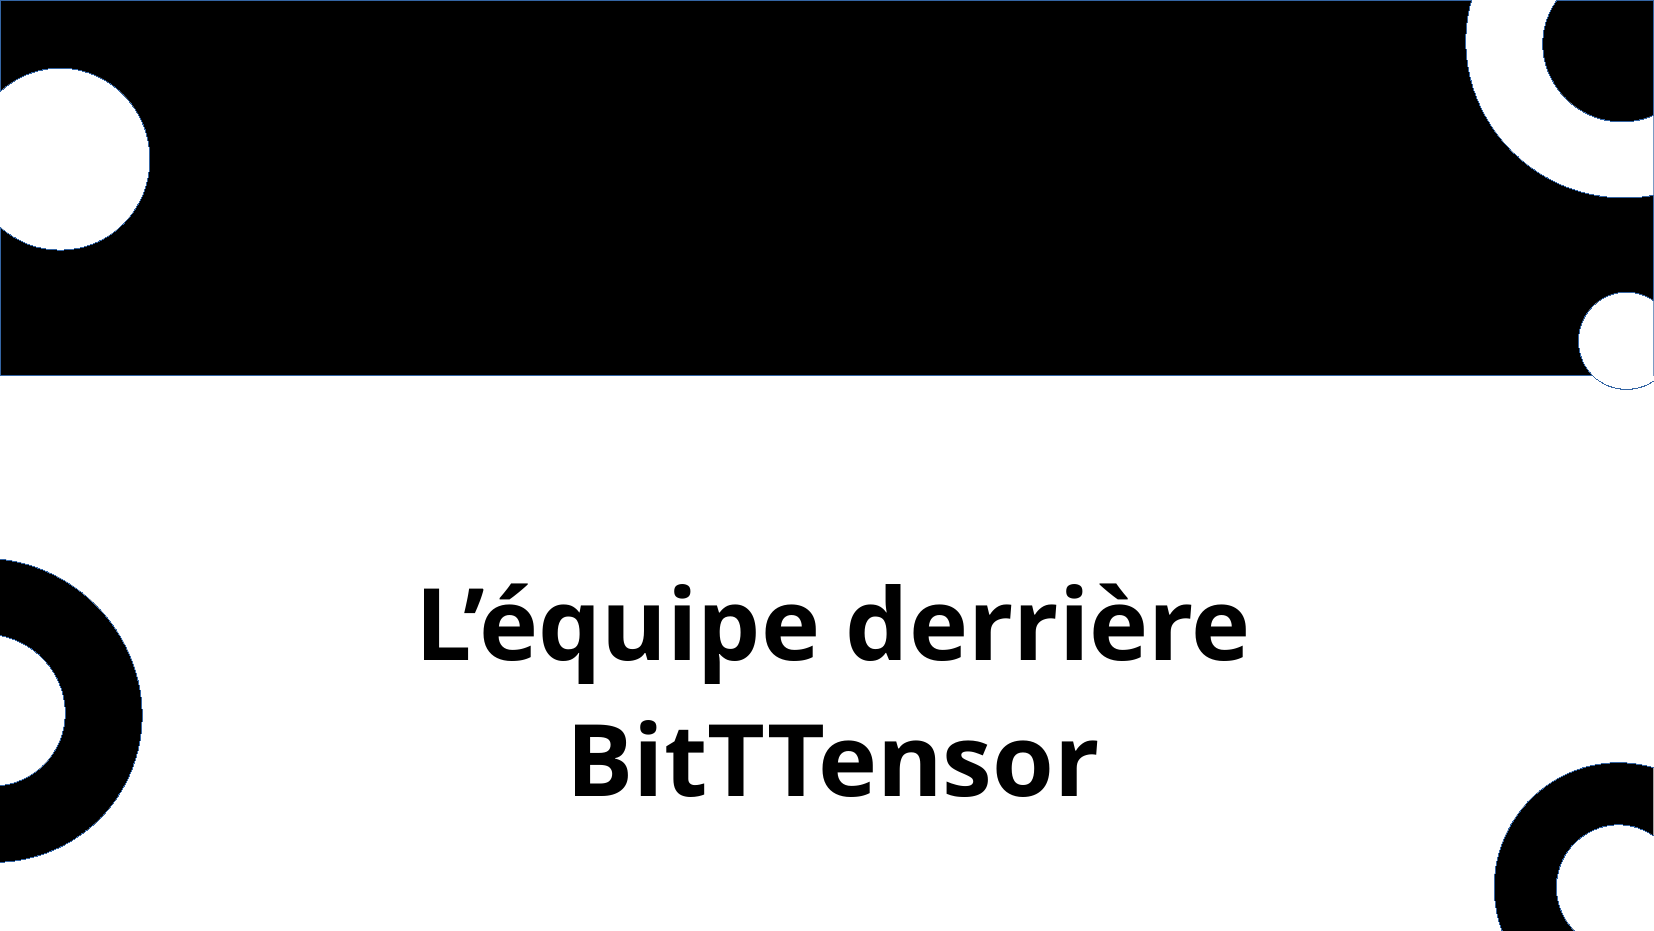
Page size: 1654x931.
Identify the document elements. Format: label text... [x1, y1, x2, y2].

text_box [0, 0, 1654, 390]
text_box [1494, 762, 1654, 931]
text_box L’équipe derrière BitTTensor [183, 546, 1485, 661]
text_box [0, 559, 143, 863]
